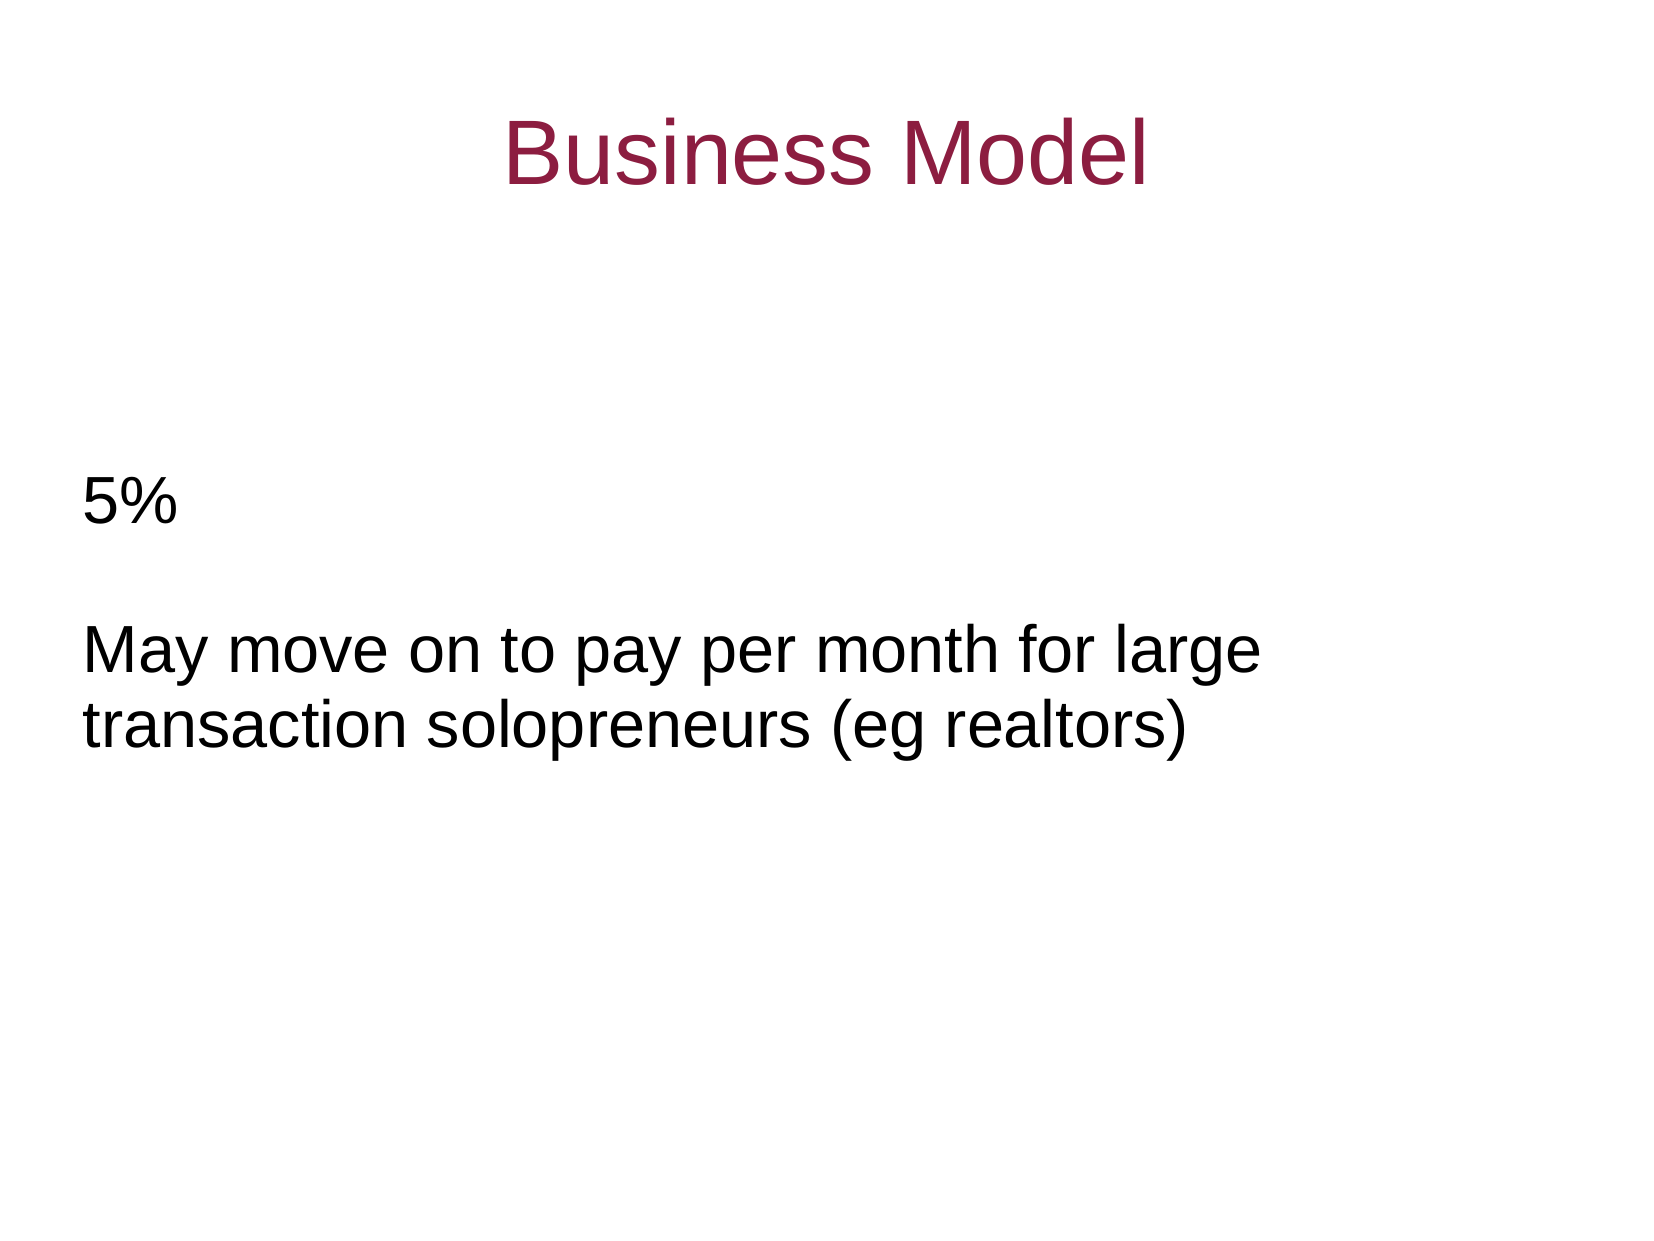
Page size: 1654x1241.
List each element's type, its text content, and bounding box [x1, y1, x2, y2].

title Business Model [82, 49, 1571, 257]
subtitle 5% May move on to pay per month for large transaction solopreneurs (eg realtors) [82, 290, 1571, 1010]
